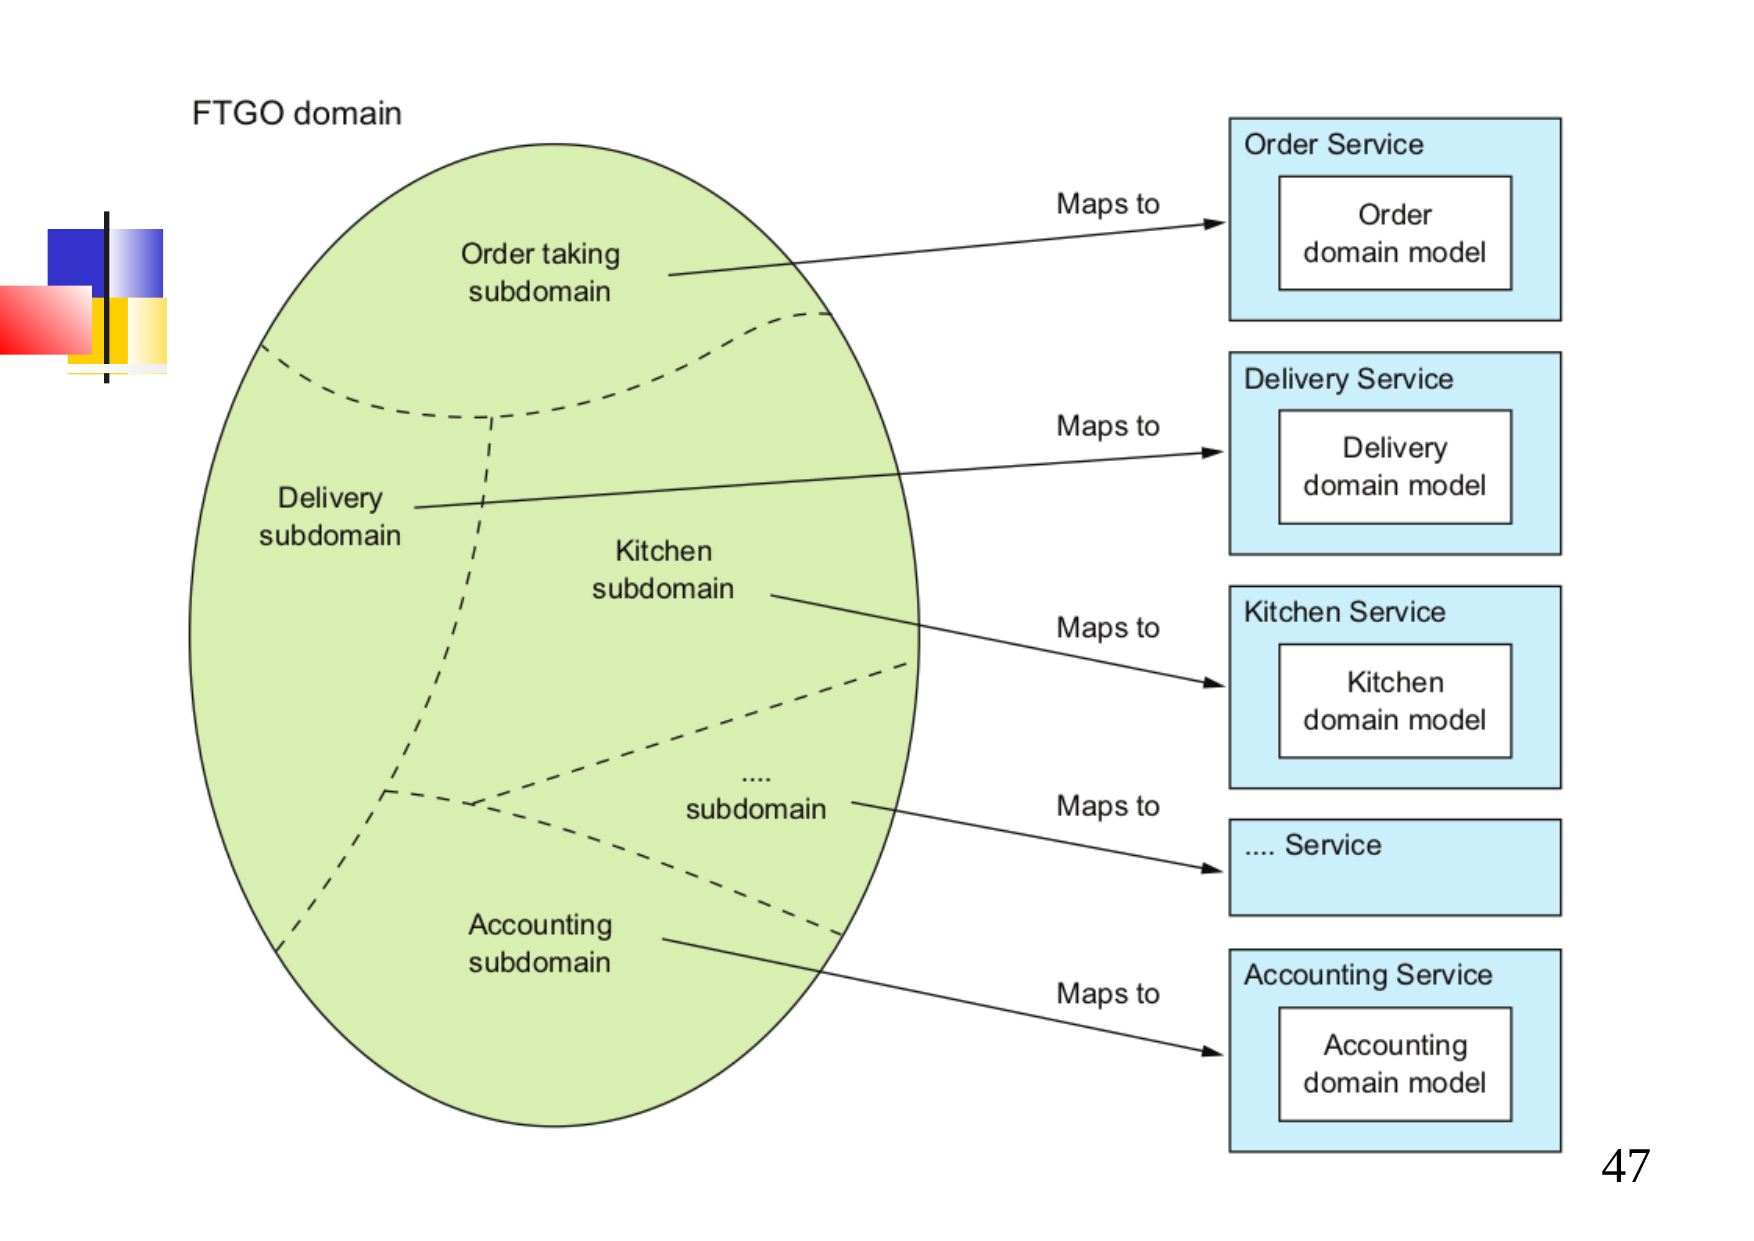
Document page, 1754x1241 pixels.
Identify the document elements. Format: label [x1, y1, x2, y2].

picture [167, 59, 1593, 1185]
